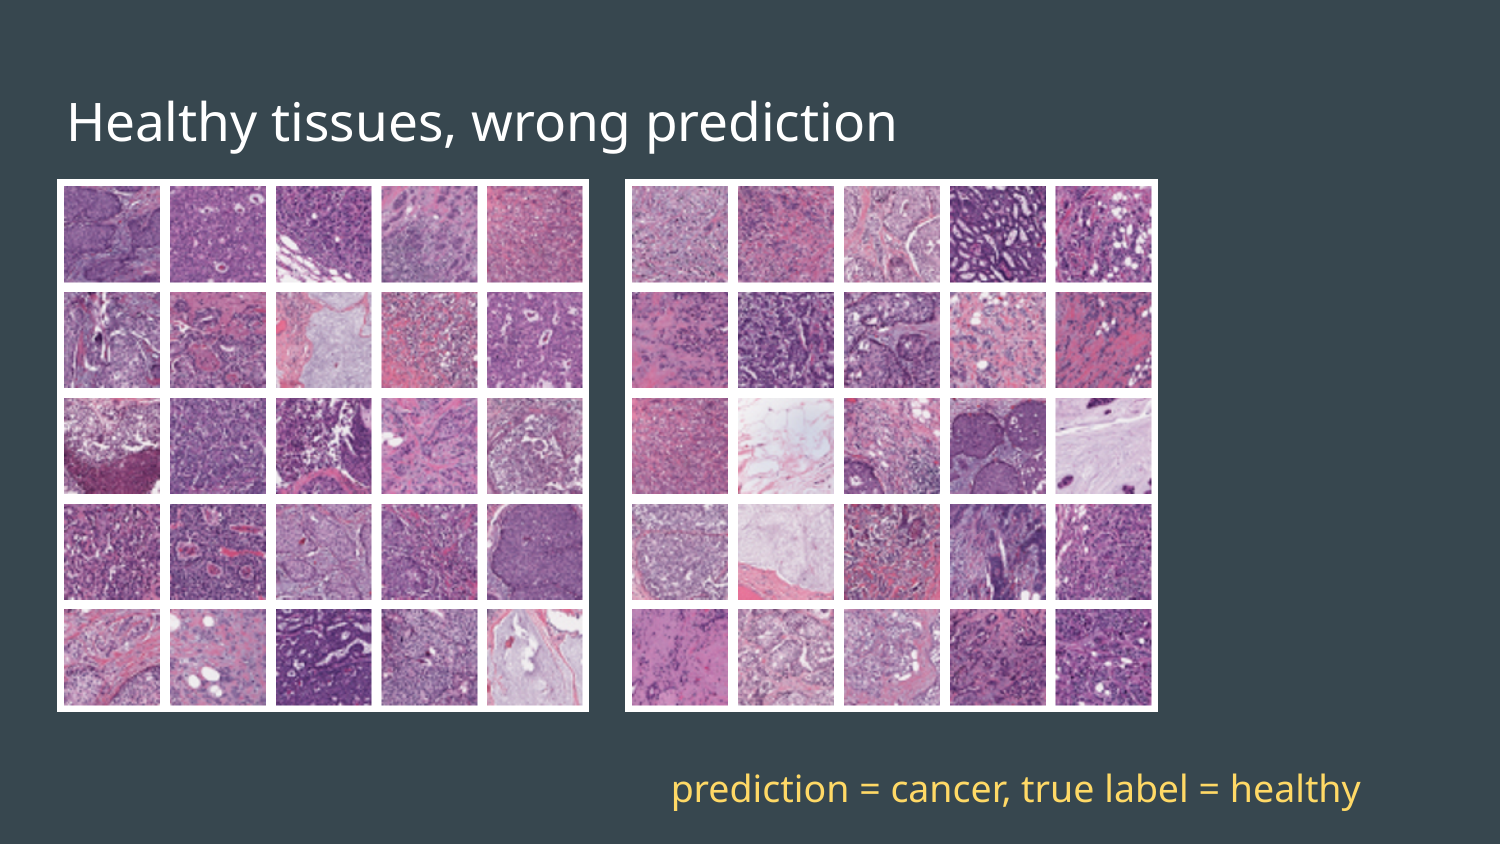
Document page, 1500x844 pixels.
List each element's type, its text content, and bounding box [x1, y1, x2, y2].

picture [625, 179, 1158, 712]
text_box prediction = cancer, true label = healthy [655, 743, 1459, 826]
picture [57, 179, 589, 712]
title Healthy tissues, wrong prediction [51, 72, 1449, 167]
